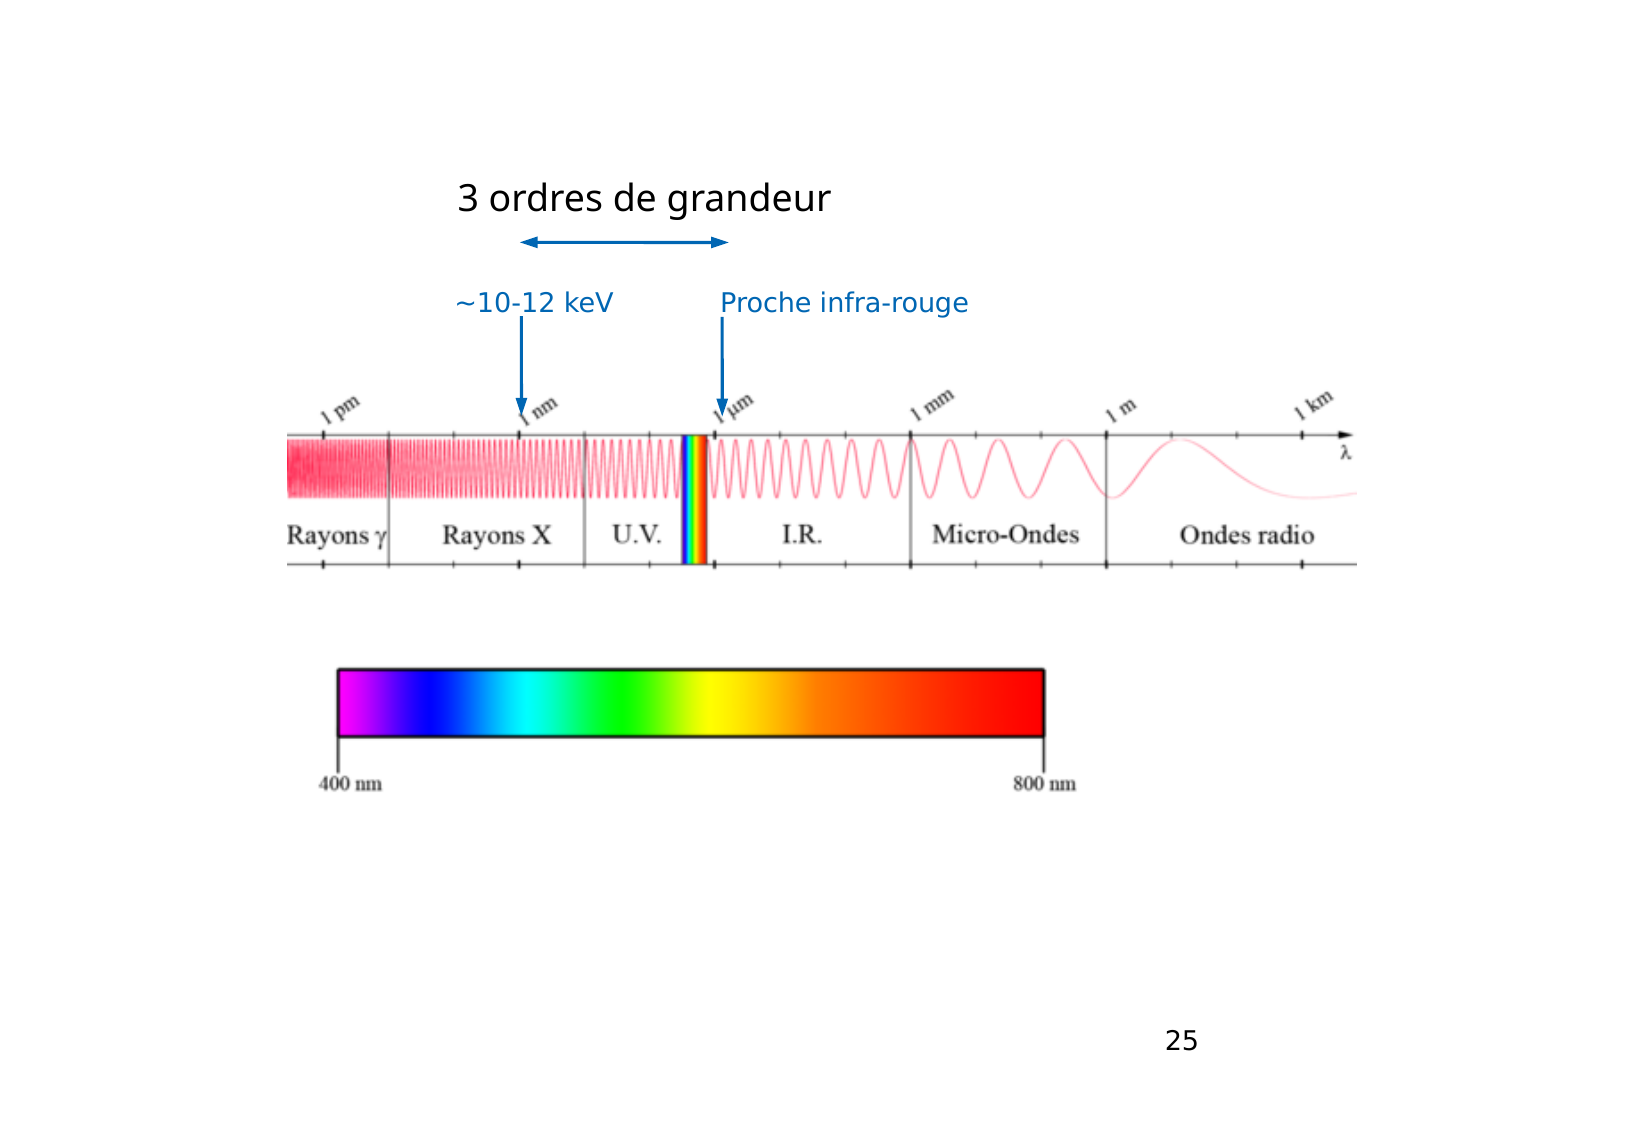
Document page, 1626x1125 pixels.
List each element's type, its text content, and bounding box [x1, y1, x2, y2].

picture [287, 341, 1357, 877]
text_box [1164, 1024, 1544, 1103]
text_box 3 ordres de grandeur [442, 169, 872, 229]
text_box Proche infra-rouge [705, 280, 985, 327]
text_box ~10-12 keV [439, 280, 630, 327]
